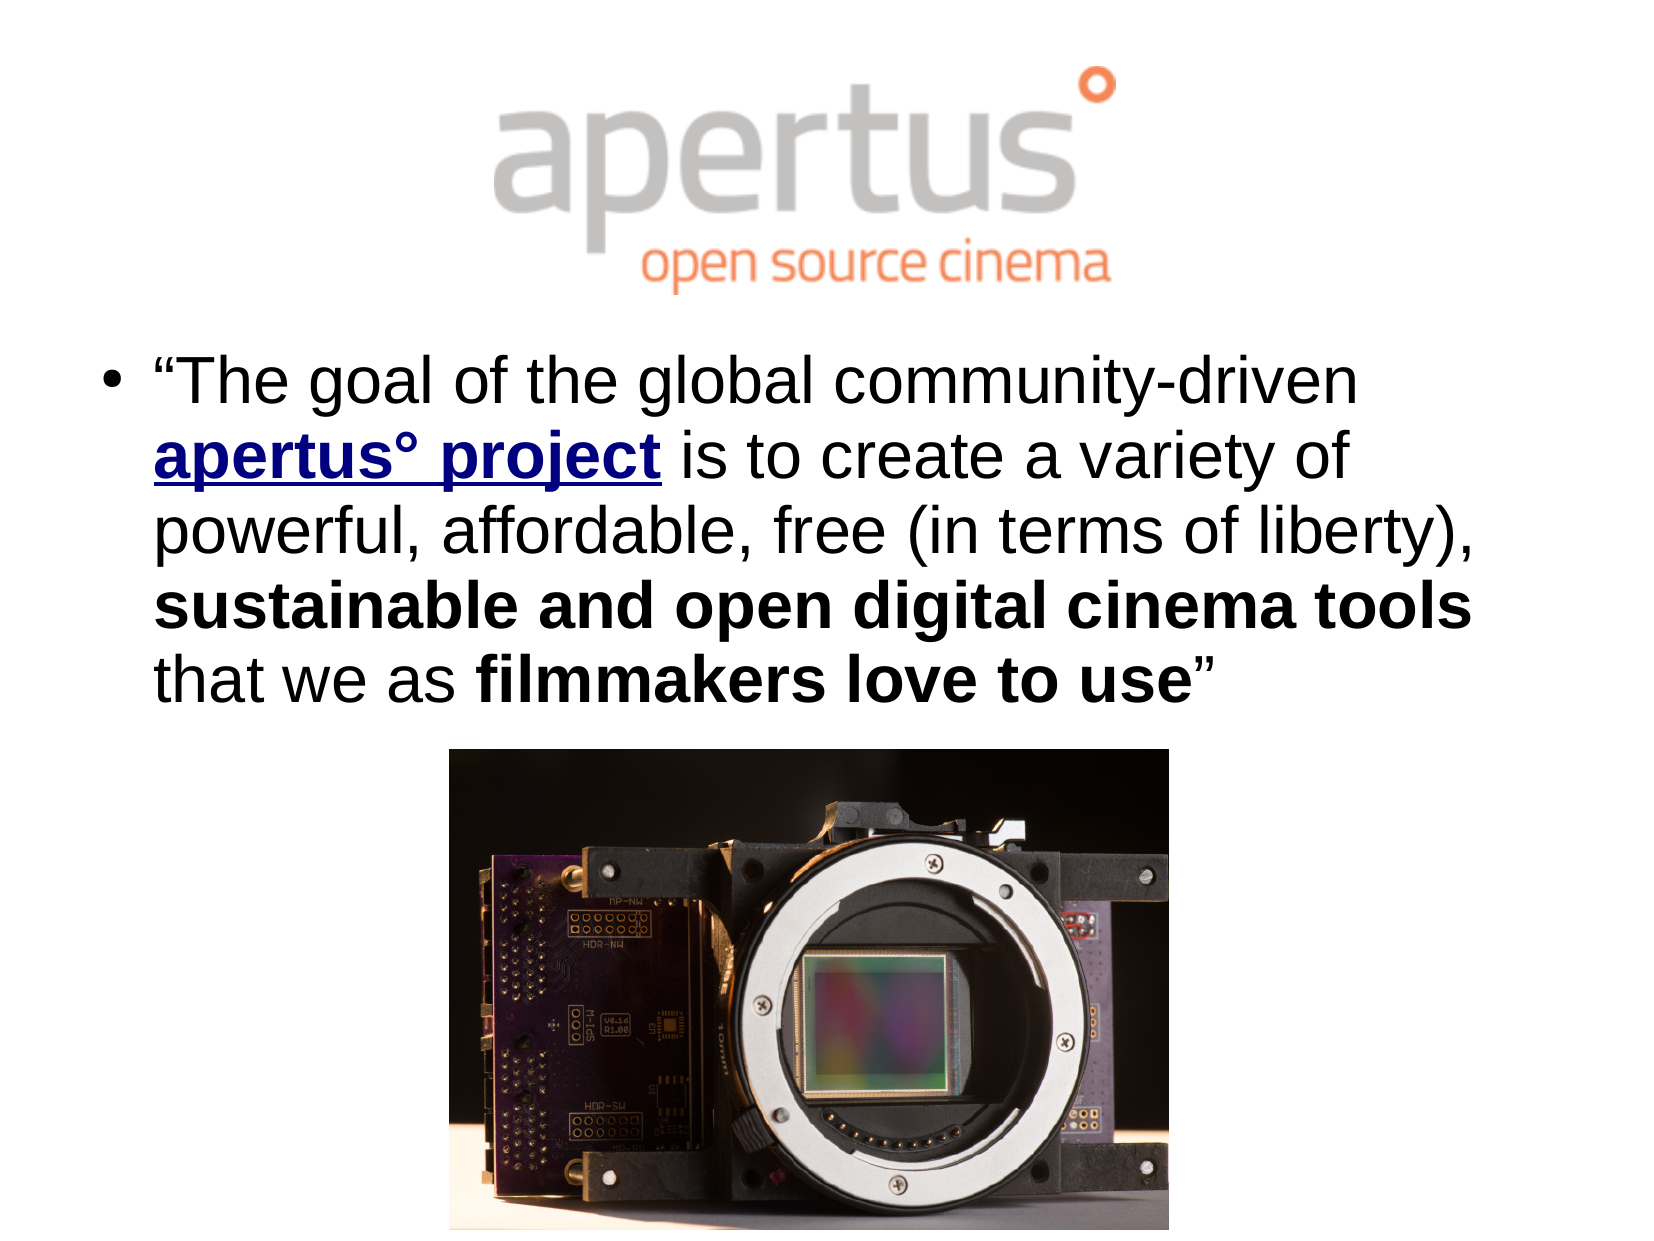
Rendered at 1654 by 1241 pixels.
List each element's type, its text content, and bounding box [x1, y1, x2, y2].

list “The goal of the global community-driven apertus° project is to create a variety of powerful, affordable, free (in terms of liberty), sustainable and open digital cinema tools that we as filmmakers love to use” [82, 343, 1571, 1063]
picture [494, 66, 1116, 295]
picture [449, 749, 1169, 1230]
